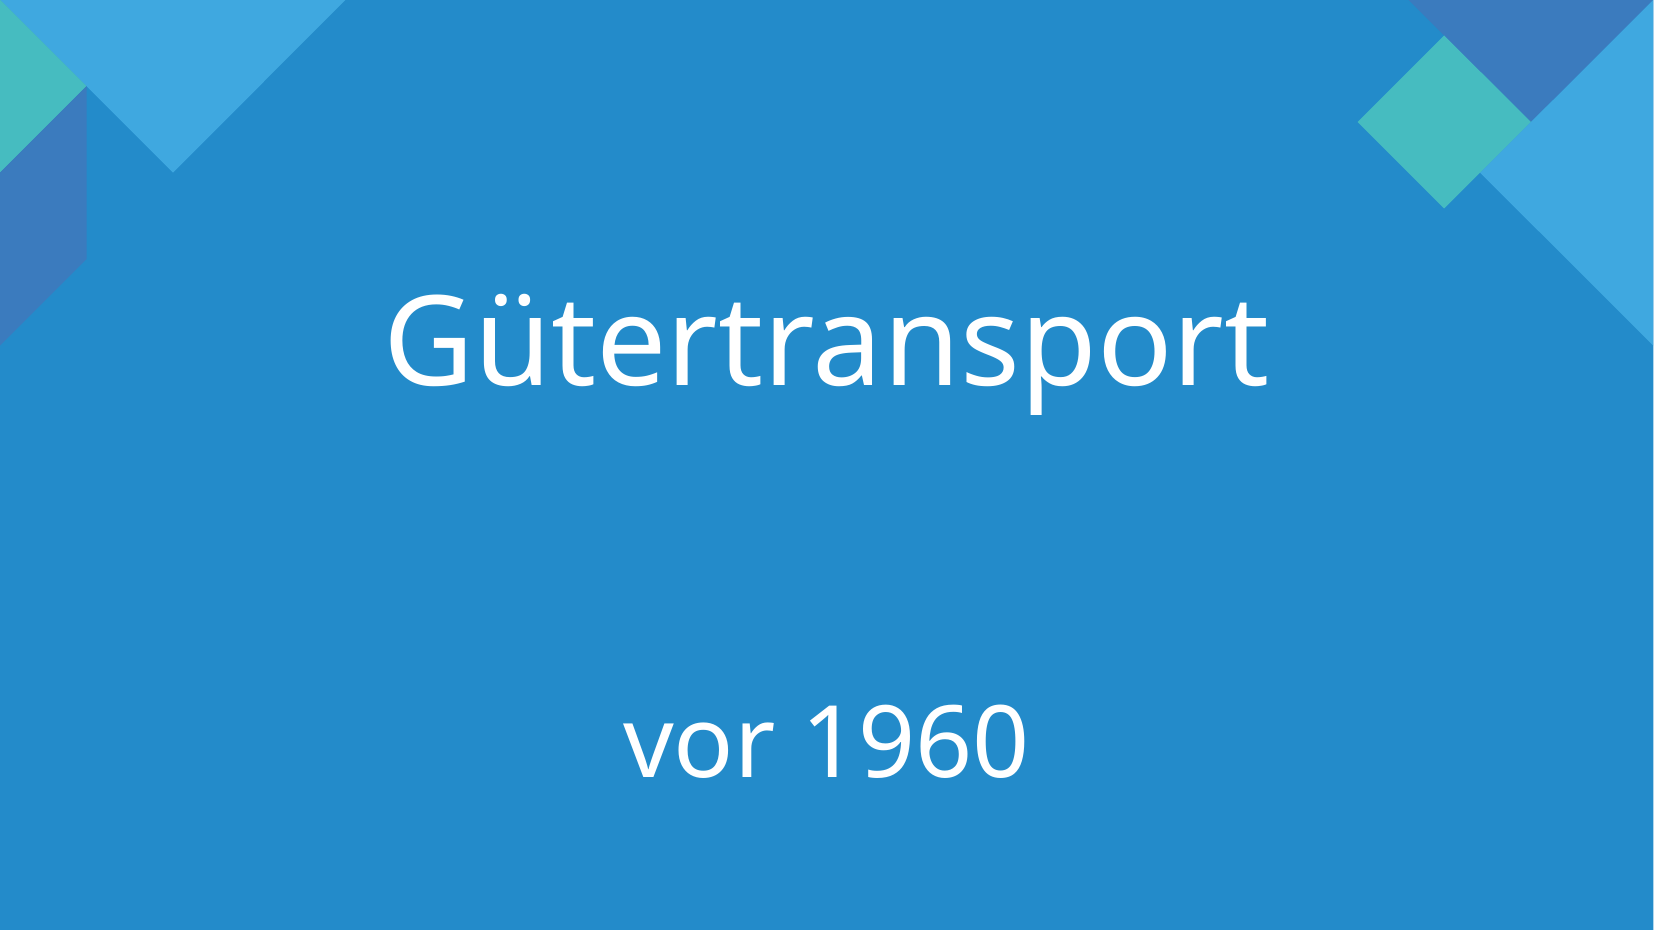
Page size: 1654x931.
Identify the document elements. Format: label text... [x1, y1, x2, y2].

title Gütertransport [59, 248, 1595, 426]
title vor 1960 [59, 649, 1595, 827]
